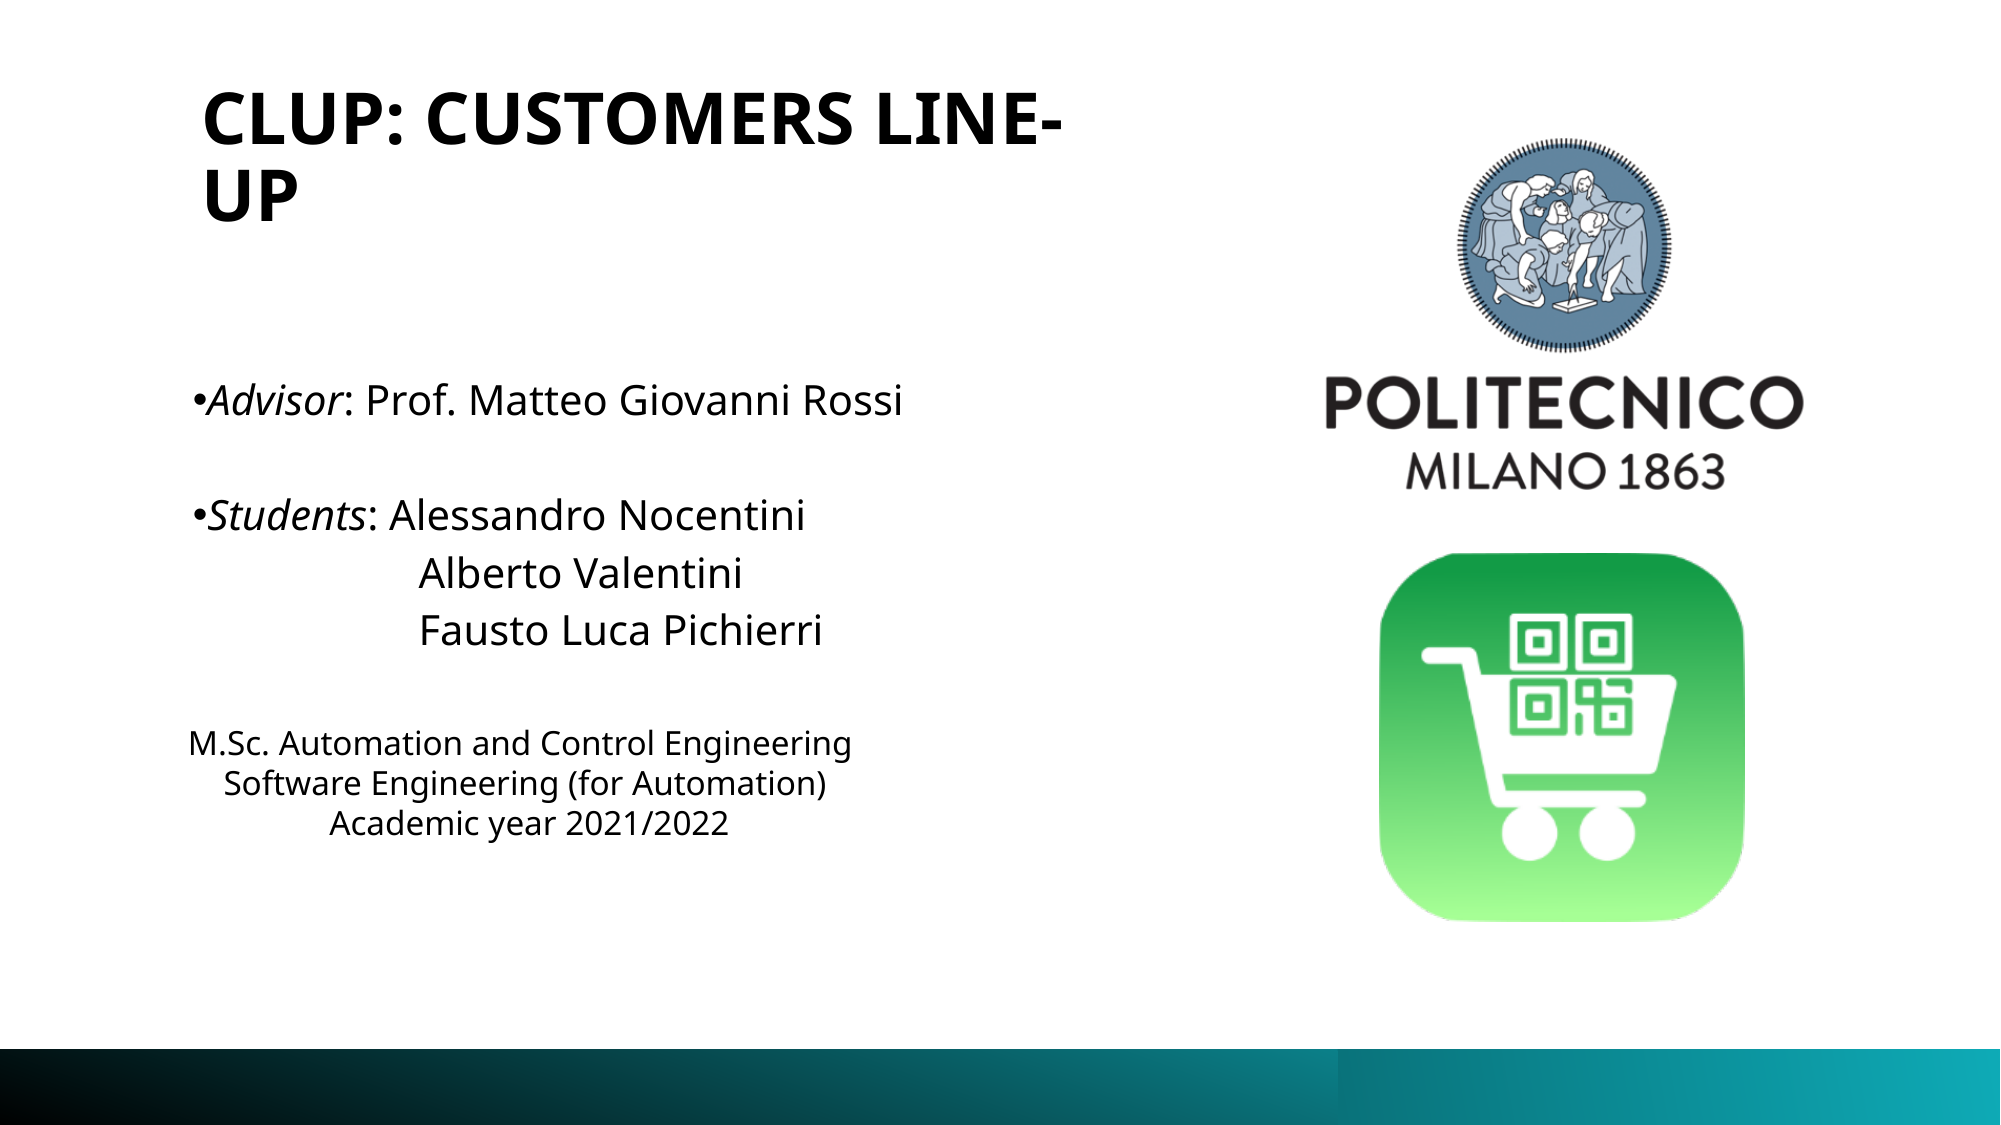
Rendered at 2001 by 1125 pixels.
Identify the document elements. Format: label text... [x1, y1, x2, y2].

text_box M.Sc. Automation and Control Engineering Software Engineering (for Automation) Academic year 2021/2022 [45, 714, 1081, 852]
text_box [0, 0, 2000, 1125]
picture [1274, 131, 1855, 494]
text_box Advisor: Prof. Matteo Giovanni Rossi Students: Alessandro Nocentini Alberto Valentini Fausto Luca Pichierri [177, 371, 1132, 940]
title CLup: Customers Line-up [186, 75, 1141, 331]
picture [1379, 553, 1745, 922]
